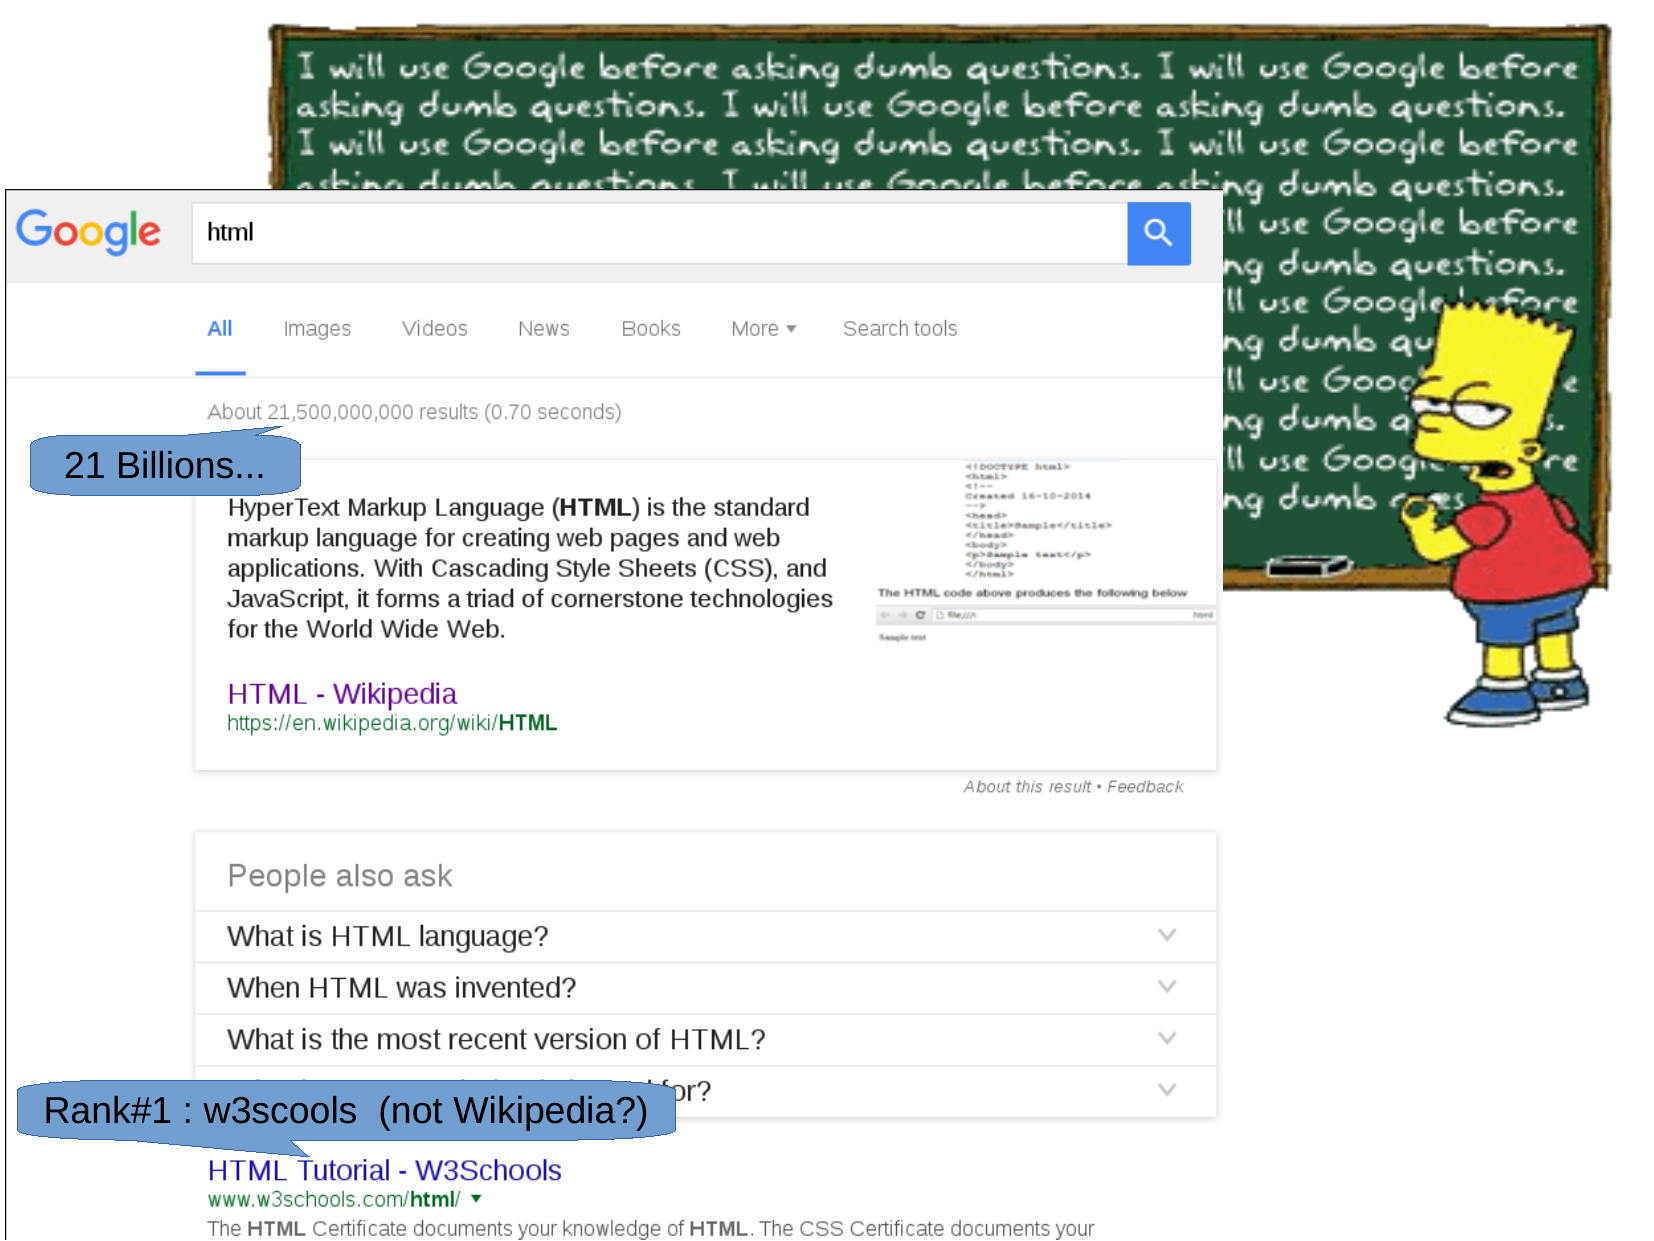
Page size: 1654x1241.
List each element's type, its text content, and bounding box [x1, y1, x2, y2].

text_box 21 Billions... [30, 426, 301, 496]
text_box Rank#1 : w3scools (not Wikipedia?) [17, 1080, 676, 1157]
picture [5, 6, 1651, 1240]
